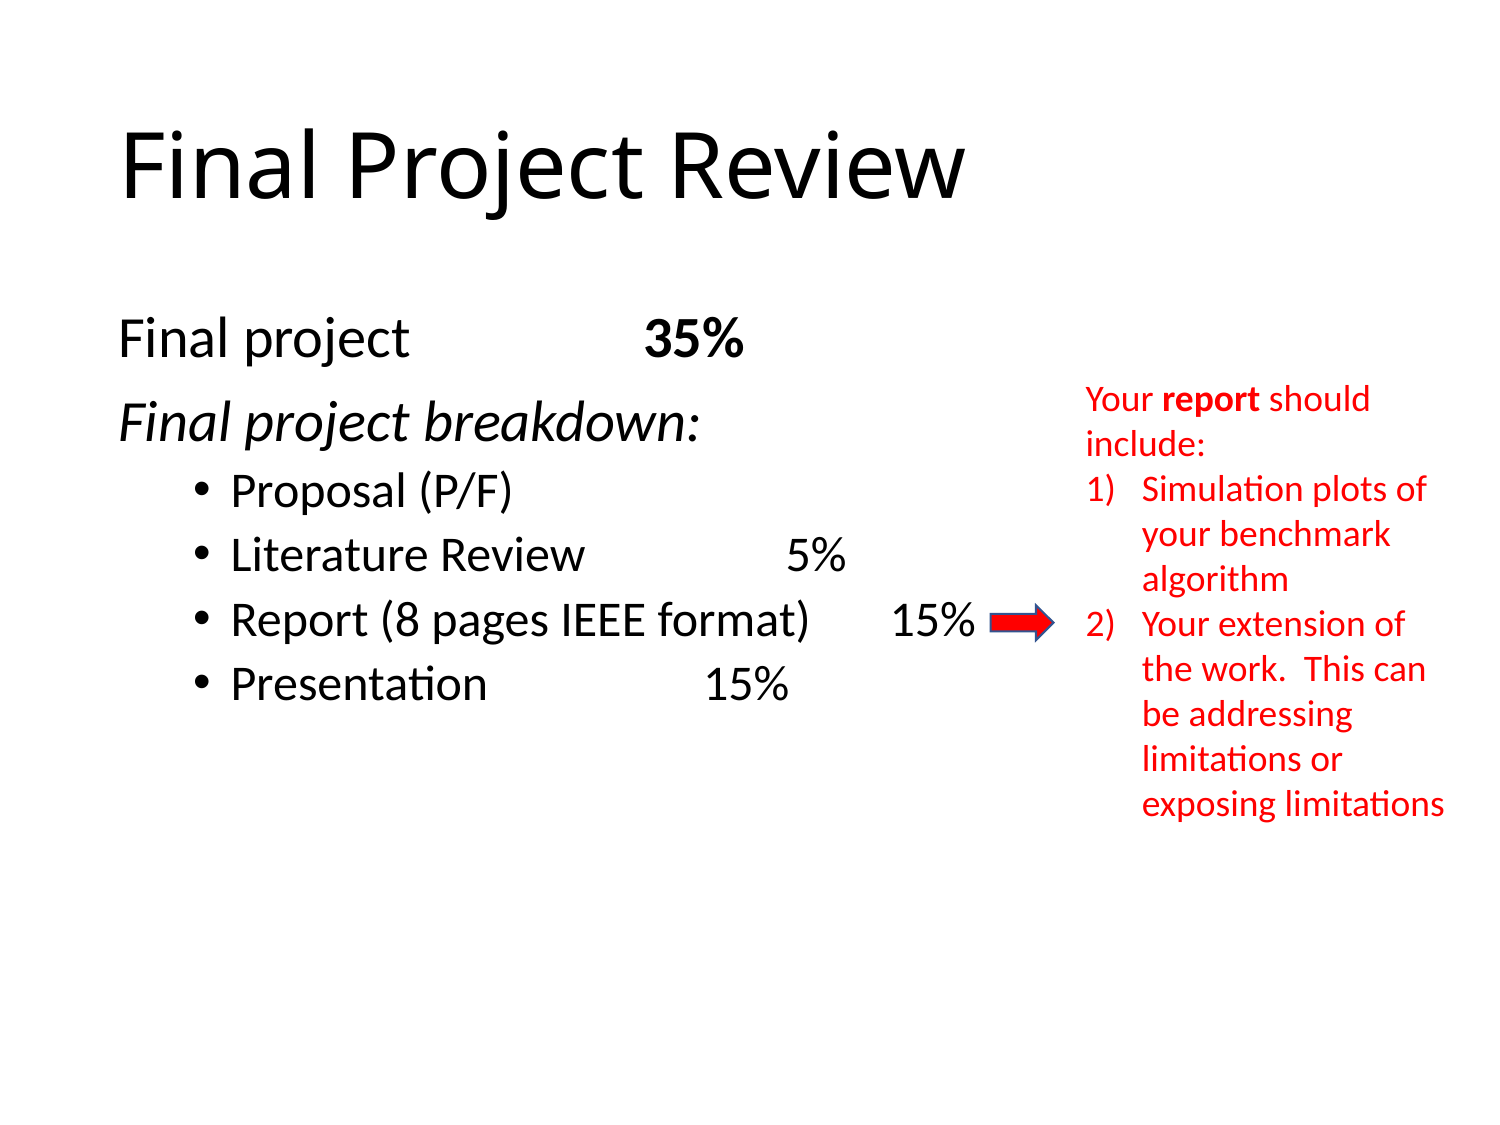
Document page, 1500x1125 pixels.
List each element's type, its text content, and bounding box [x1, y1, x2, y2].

title Final Project Review [103, 59, 1397, 278]
text_box Your report should include: Simulation plots of your benchmark algorithm Your extension of the work. This can be addressing limitations or exposing limitations [1070, 366, 1476, 832]
text_box [990, 605, 1054, 641]
list Final project 35% Final project breakdown: Proposal (P/F) Literature Review 5% Report (8 pages IEEE format) 15% Presentation 15% [103, 299, 1397, 1014]
